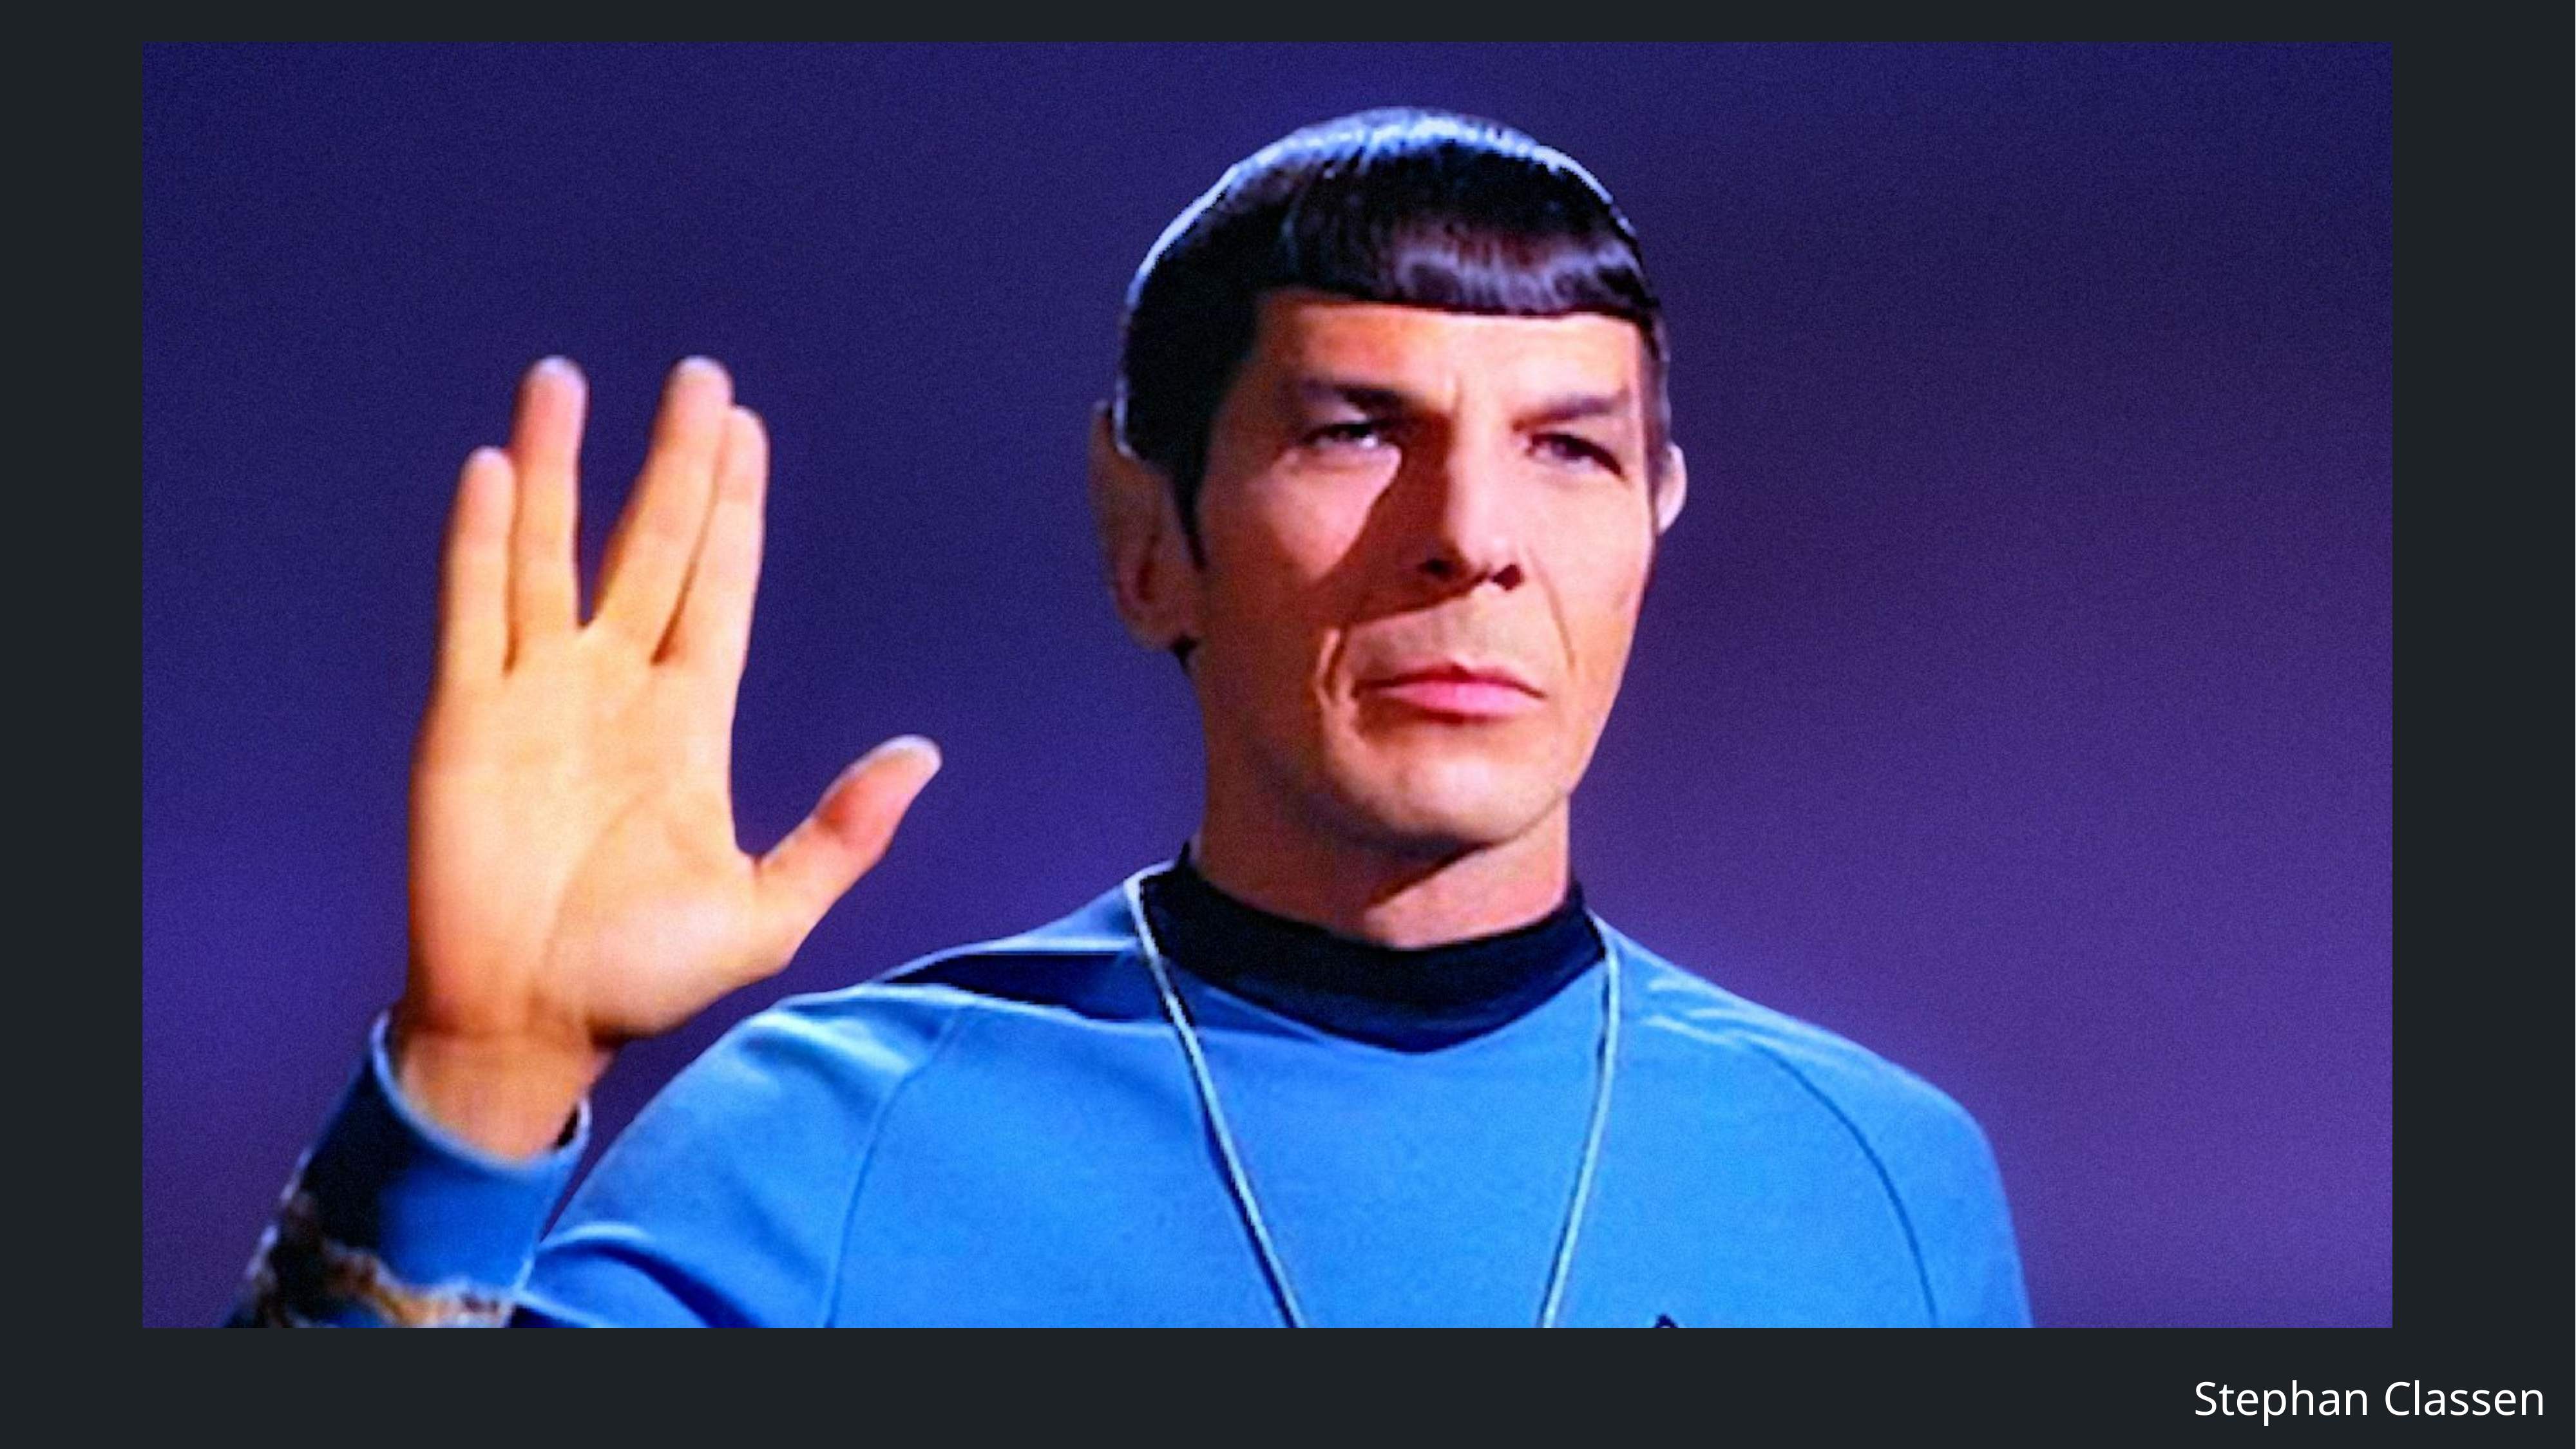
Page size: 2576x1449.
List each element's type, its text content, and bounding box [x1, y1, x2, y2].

picture [142, 42, 2392, 1328]
text_box Stephan Classen [1795, 1361, 2557, 1434]
